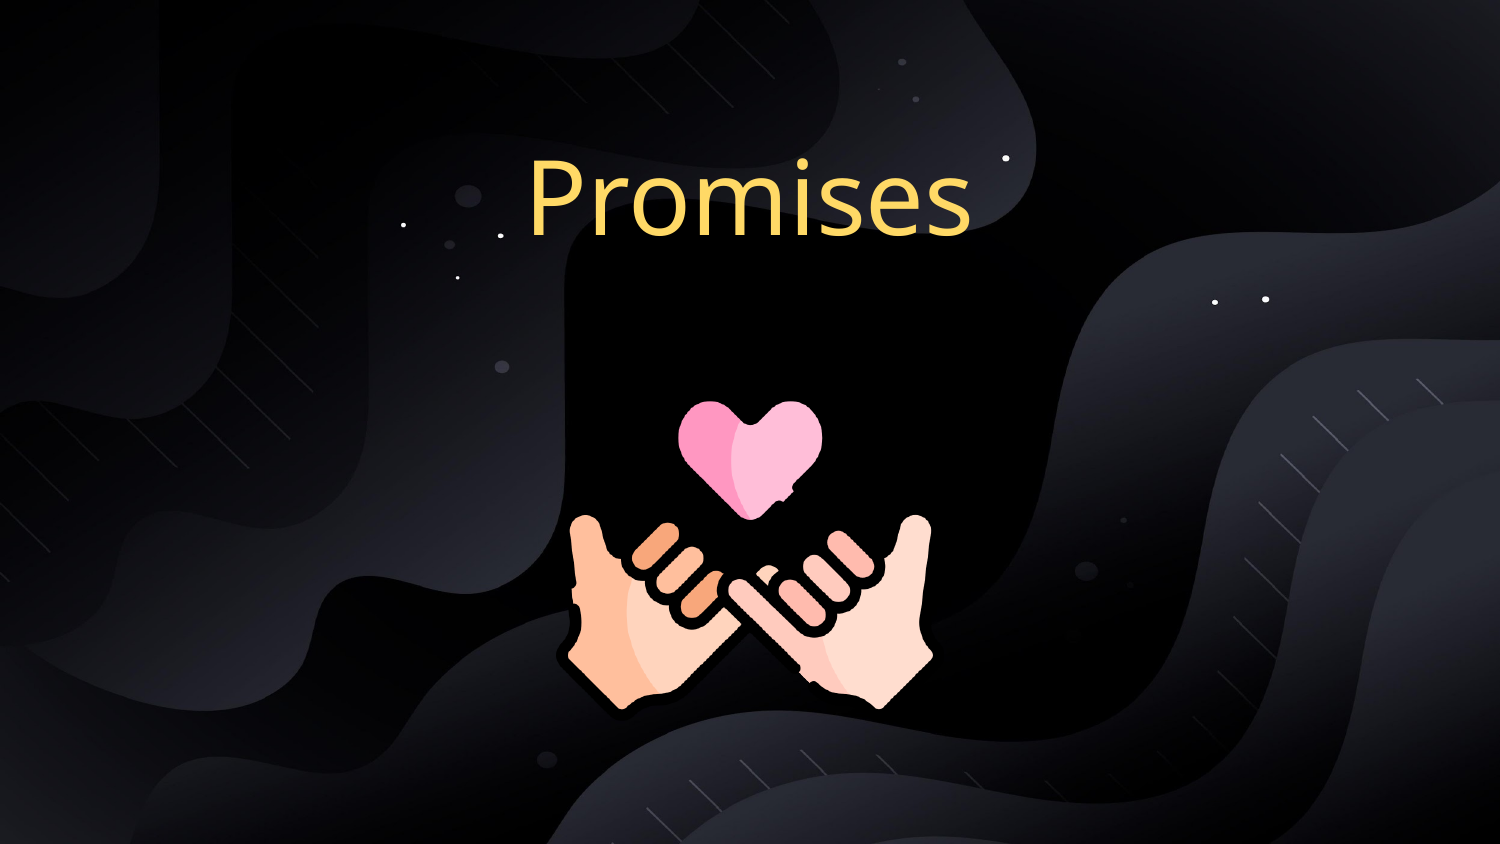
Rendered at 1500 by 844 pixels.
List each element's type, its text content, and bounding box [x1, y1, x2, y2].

title Promises [267, 91, 1233, 297]
picture [0, 0, 1500, 844]
